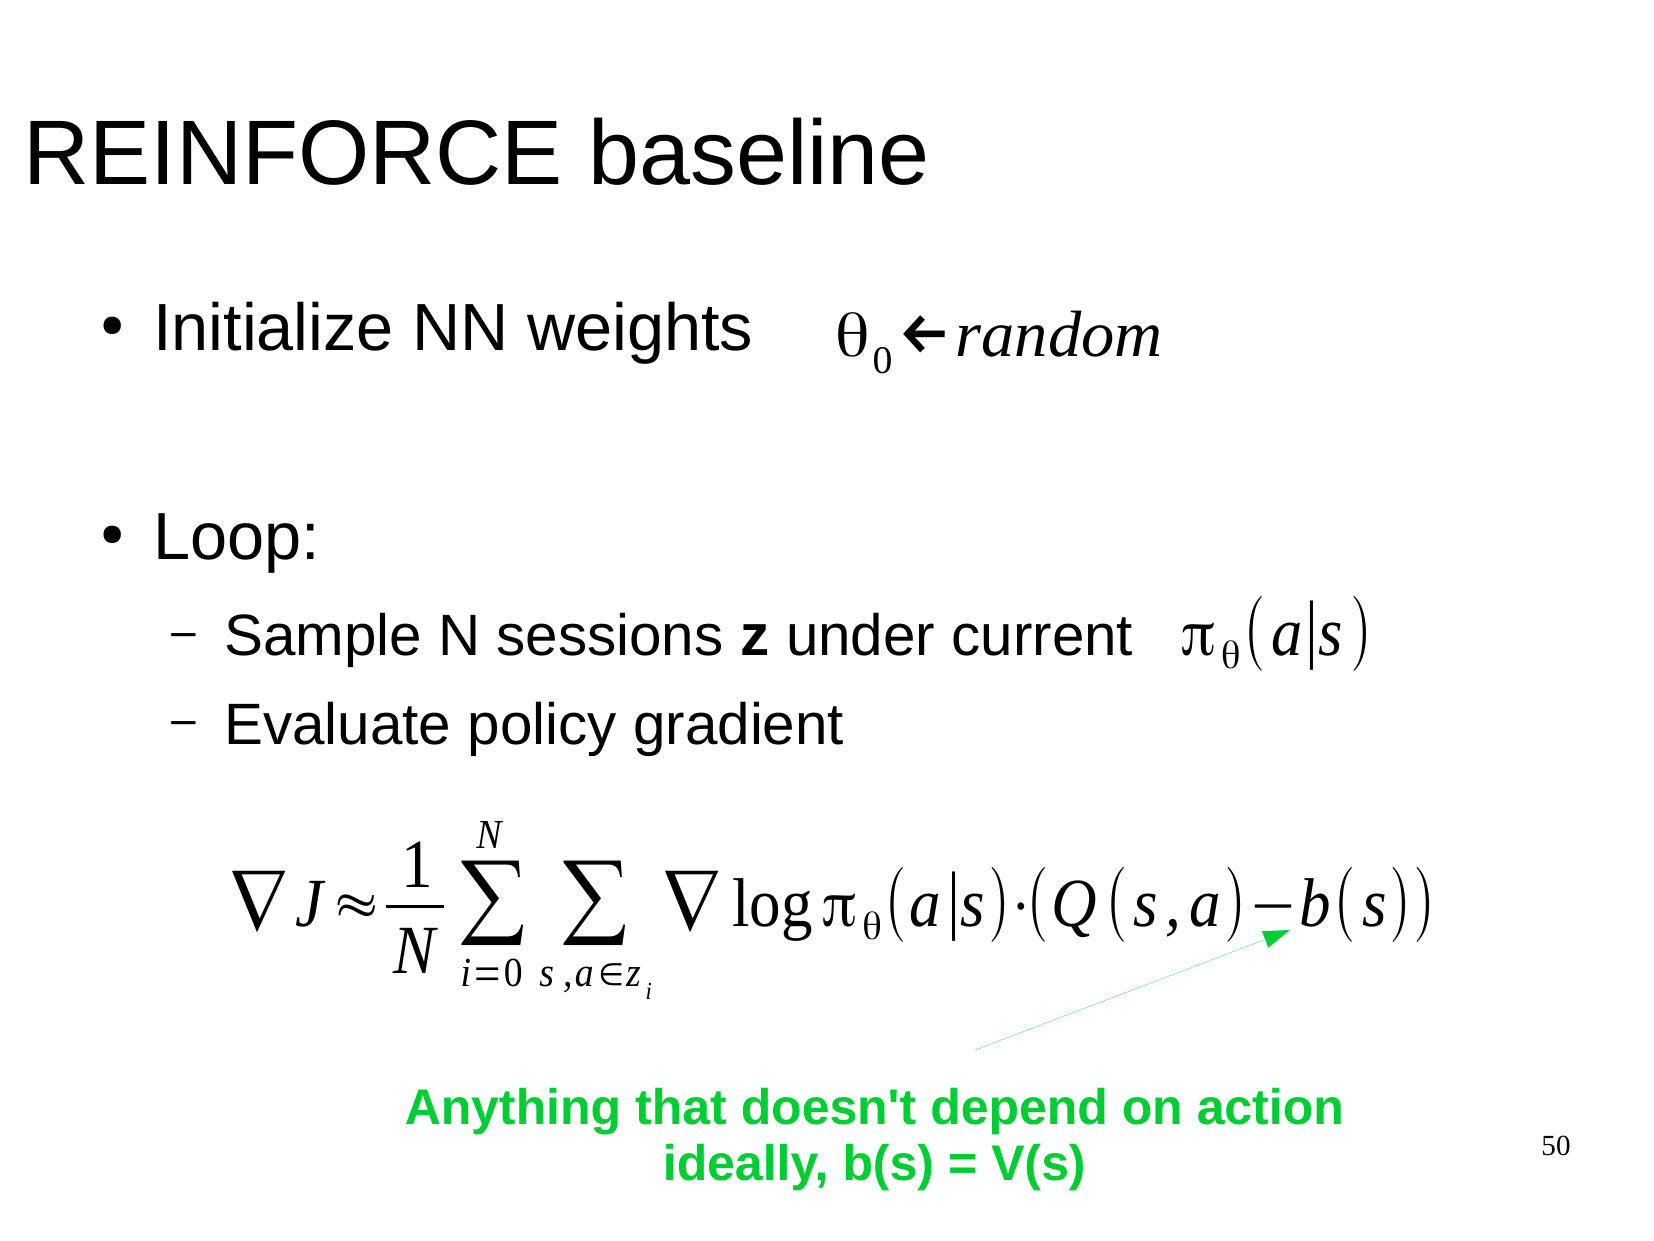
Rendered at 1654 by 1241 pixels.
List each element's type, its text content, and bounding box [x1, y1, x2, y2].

chart [818, 299, 1179, 384]
chart [1166, 590, 1385, 674]
list Initialize NN weights Loop: Sample N sessions z under current Evaluate policy gradient [82, 290, 1571, 1186]
text_box Anything that doesn't depend on action ideally, b(s) = V(s) [390, 1072, 1360, 1200]
title REINFORCE baseline [23, 49, 1512, 257]
